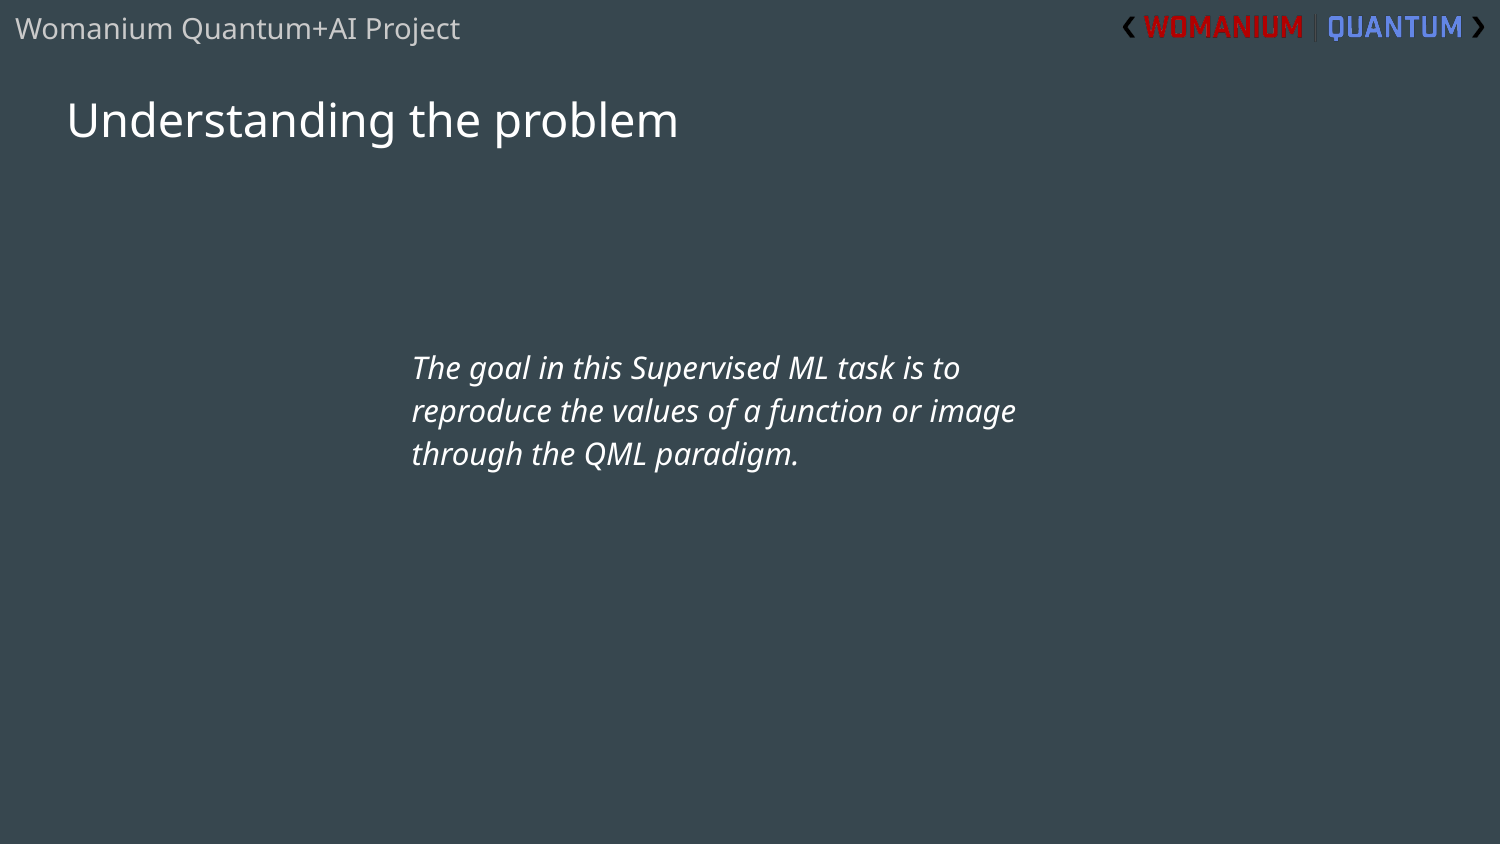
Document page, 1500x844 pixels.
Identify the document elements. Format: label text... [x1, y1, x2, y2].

text_box Womanium Quantum+AI Project [0, 0, 612, 61]
text_box The goal in this Supervised ML task is to reproduce the values of a function or image through the QML paradigm. [396, 327, 1104, 557]
title Understanding the problem [51, 72, 1449, 167]
picture [1122, 14, 1485, 42]
